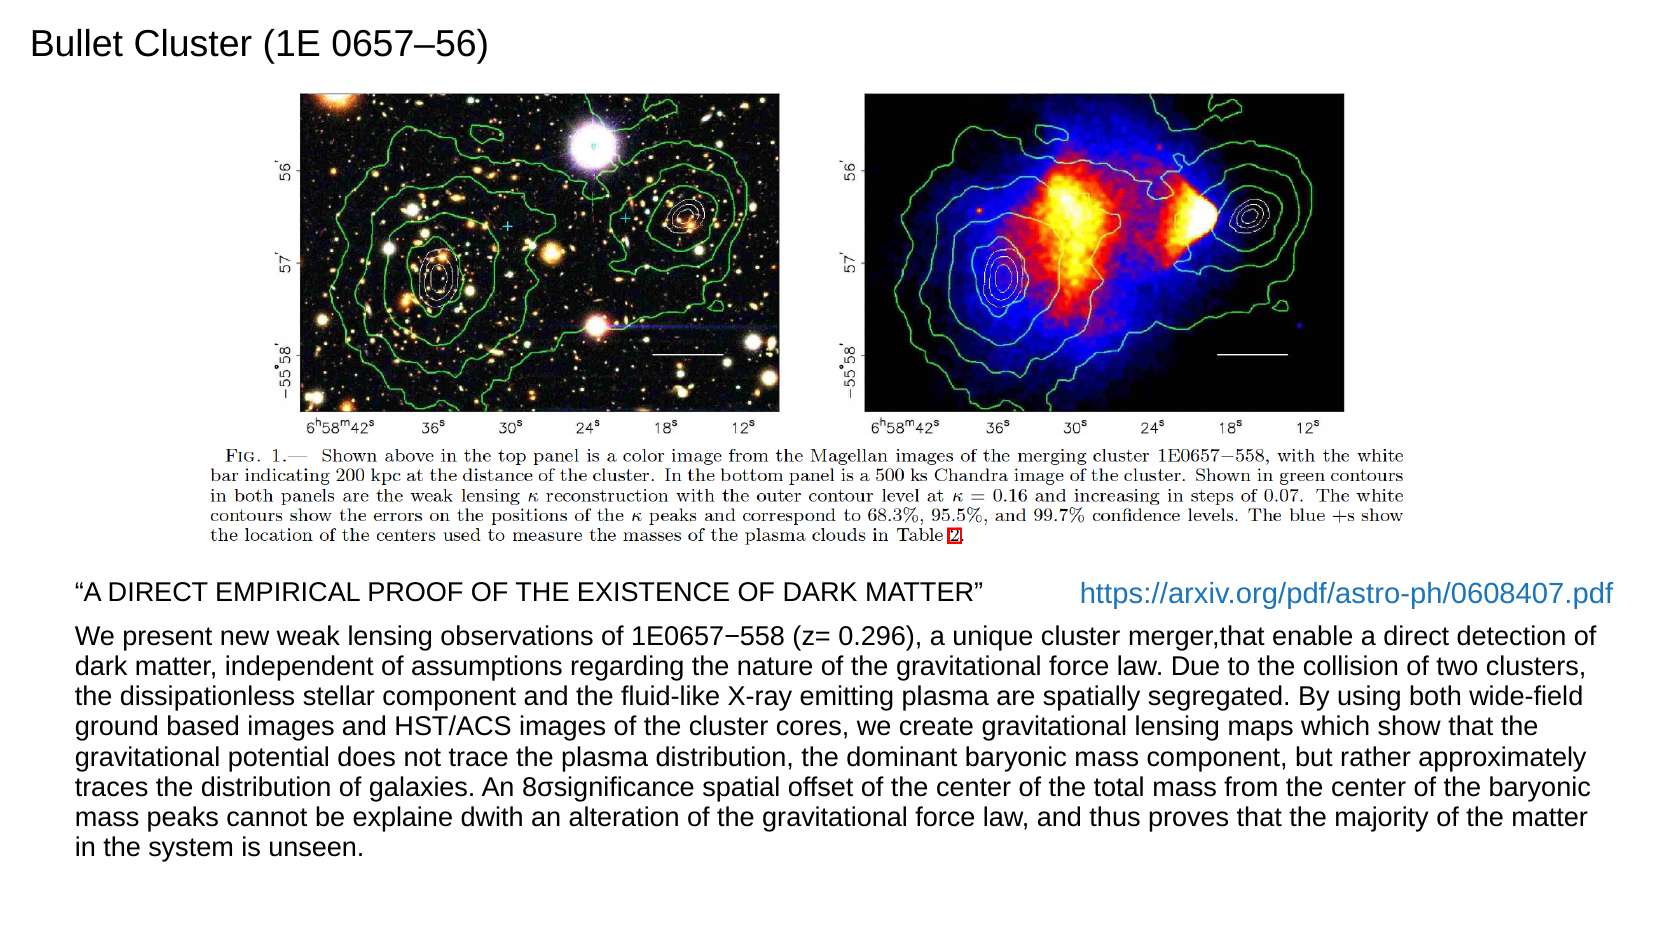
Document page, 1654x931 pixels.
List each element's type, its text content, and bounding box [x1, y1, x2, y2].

picture [195, 74, 1426, 556]
text_box We present new weak lensing observations of 1E0657−558 (z= 0.296), a unique cluster merger,that enable a direct detection of dark matter, independent of assumptions regarding the nature of the gravitational force law. Due to the collision of two clusters, the dissipationless stellar component and the fluid-like X-ray emitting plasma are spatially segregated. By using both wide-field ground based images and HST/ACS images of the cluster cores, we create gravitational lensing maps which show that the gravitational potential does not trace the plasma distribution, the dominant baryonic mass component, but rather approximately traces the distribution of galaxies. An 8σsignificance spatial offset of the center of the total mass from the center of the baryonic mass peaks cannot be explaine dwith an alteration of the gravitational force law, and thus proves that the majority of the matter in the system is unseen. [60, 613, 1621, 871]
text_box “A DIRECT EMPIRICAL PROOF OF THE EXISTENCE OF DARK MATTER” [60, 570, 1081, 613]
text_box Bullet Cluster (1E 0657–56) [15, 15, 1591, 72]
text_box https://arxiv.org/pdf/astro-ph/0608407.pdf [1081, 570, 1636, 627]
